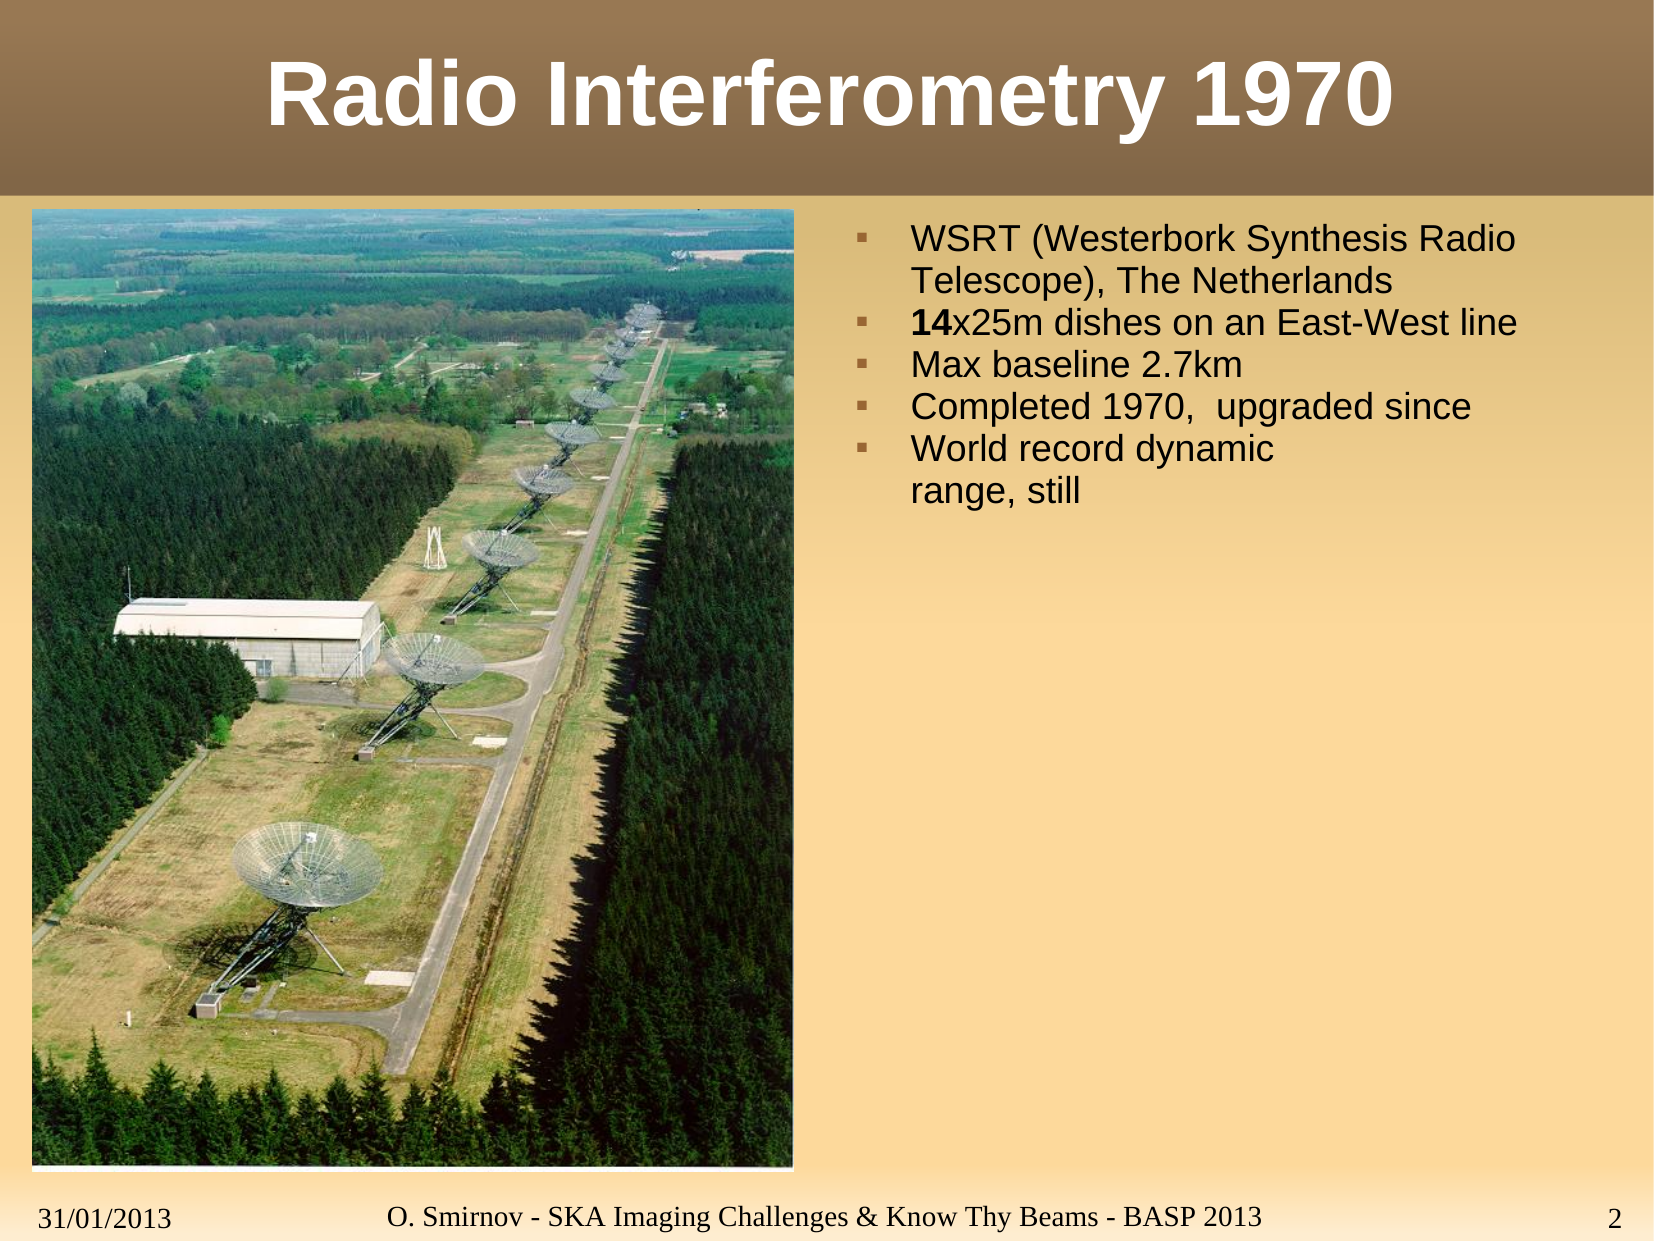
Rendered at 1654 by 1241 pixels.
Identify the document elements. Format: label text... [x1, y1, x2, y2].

picture [0, 0, 1654, 1241]
text_box WSRT (Westerbork Synthesis Radio Telescope), The Netherlands 14x25m dishes on an East-West line Max baseline 2.7km Completed 1970, upgraded since World record dynamic range, still [825, 210, 1631, 1186]
title Radio Interferometry 1970 [86, 37, 1576, 151]
